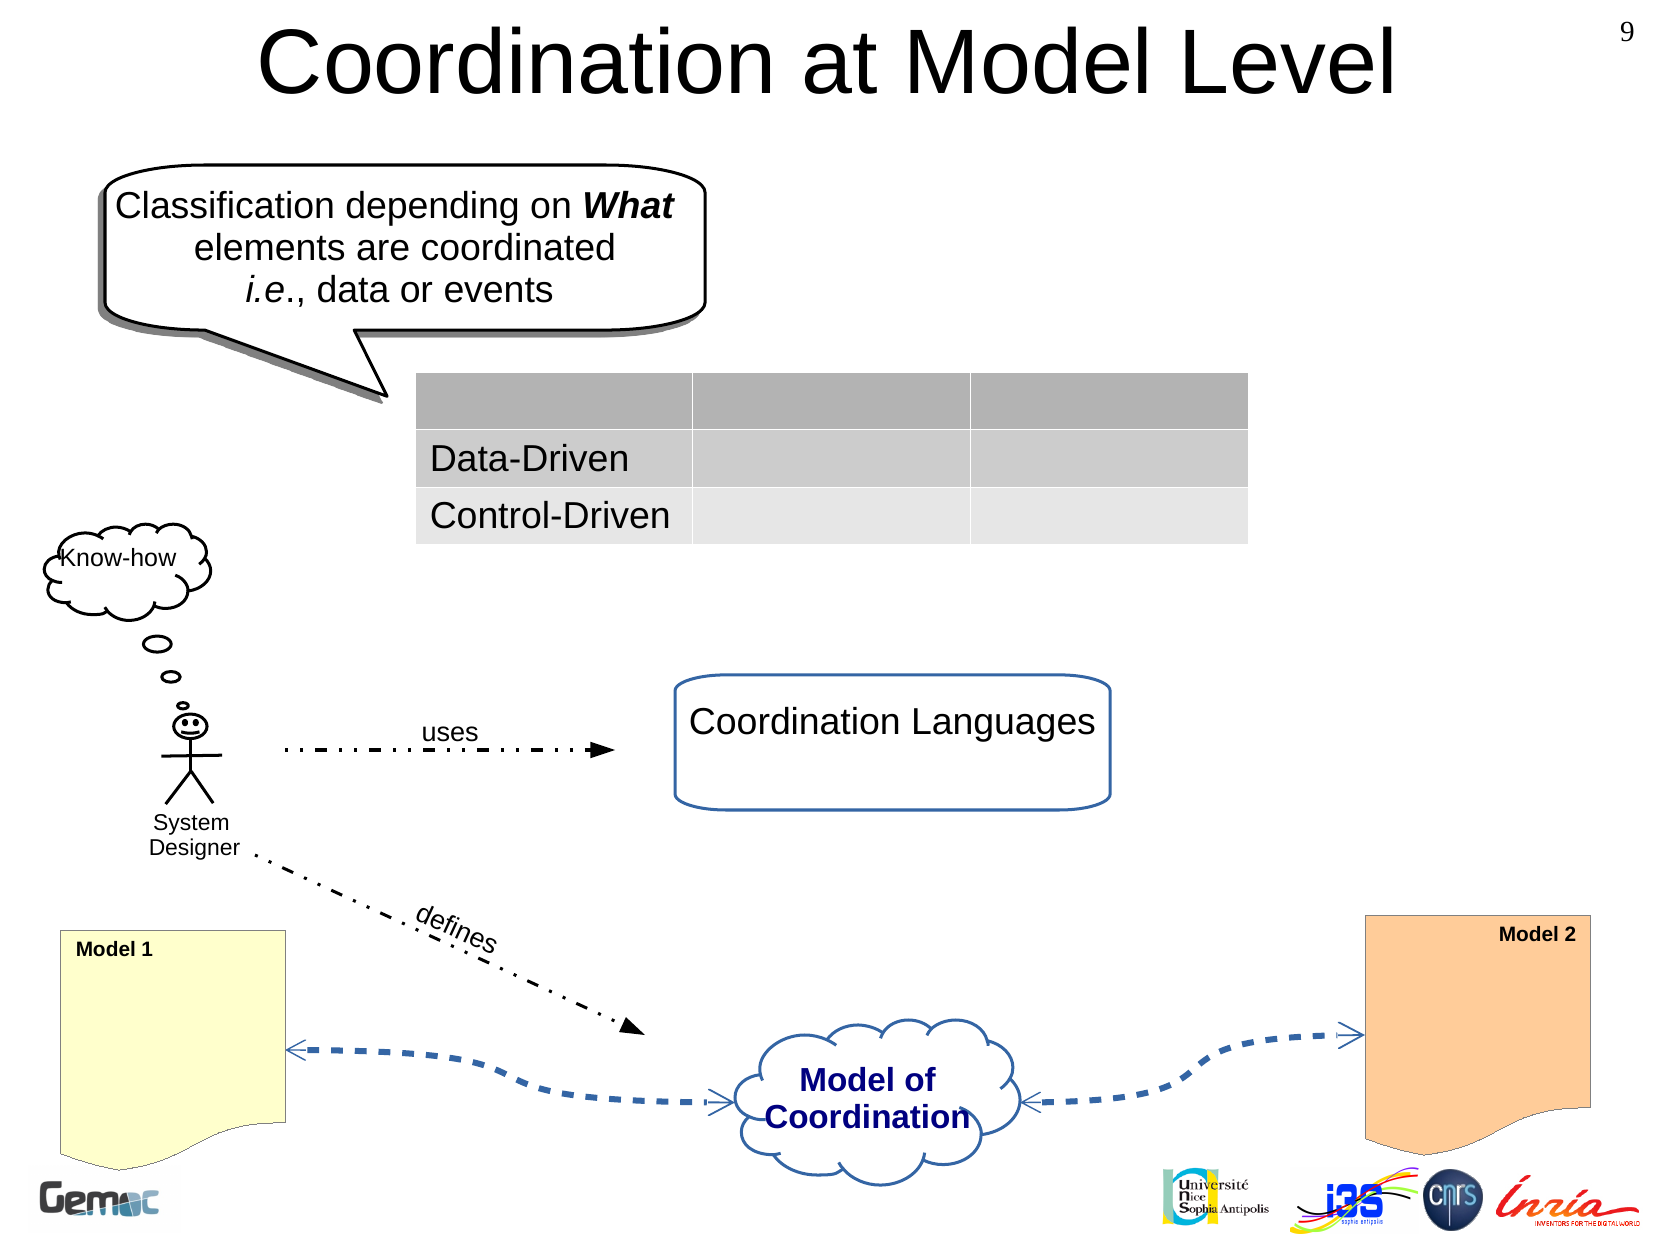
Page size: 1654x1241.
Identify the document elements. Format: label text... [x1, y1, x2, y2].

table_header [971, 373, 1248, 429]
table_cell [971, 430, 1248, 487]
table_cell [693, 488, 970, 544]
text_box Know-how [161, 671, 181, 683]
text_box Model 2 [1455, 915, 1621, 977]
table_header [416, 373, 692, 429]
text_box Know-how [44, 524, 211, 621]
text_box Coordination Languages [675, 674, 1111, 811]
text_box Model of Coordination [735, 1020, 1021, 1186]
text_box [173, 714, 208, 739]
text_box Model 1 [61, 930, 211, 984]
text_box [1365, 915, 1591, 1156]
table_cell Data-Driven [416, 430, 692, 487]
text_box System Designer [92, 774, 297, 870]
table_cell Control-Driven [416, 488, 692, 544]
table_cell [971, 488, 1248, 544]
text_box Classification depending on What elements are coordinated i.e., data or events [105, 166, 706, 397]
table_header [693, 373, 970, 429]
text_box Know-how [143, 636, 172, 653]
text_box [60, 930, 286, 1171]
table_cell [693, 430, 970, 487]
picture [1137, 1150, 1647, 1241]
title Coordination at Model Level [84, 0, 1573, 166]
